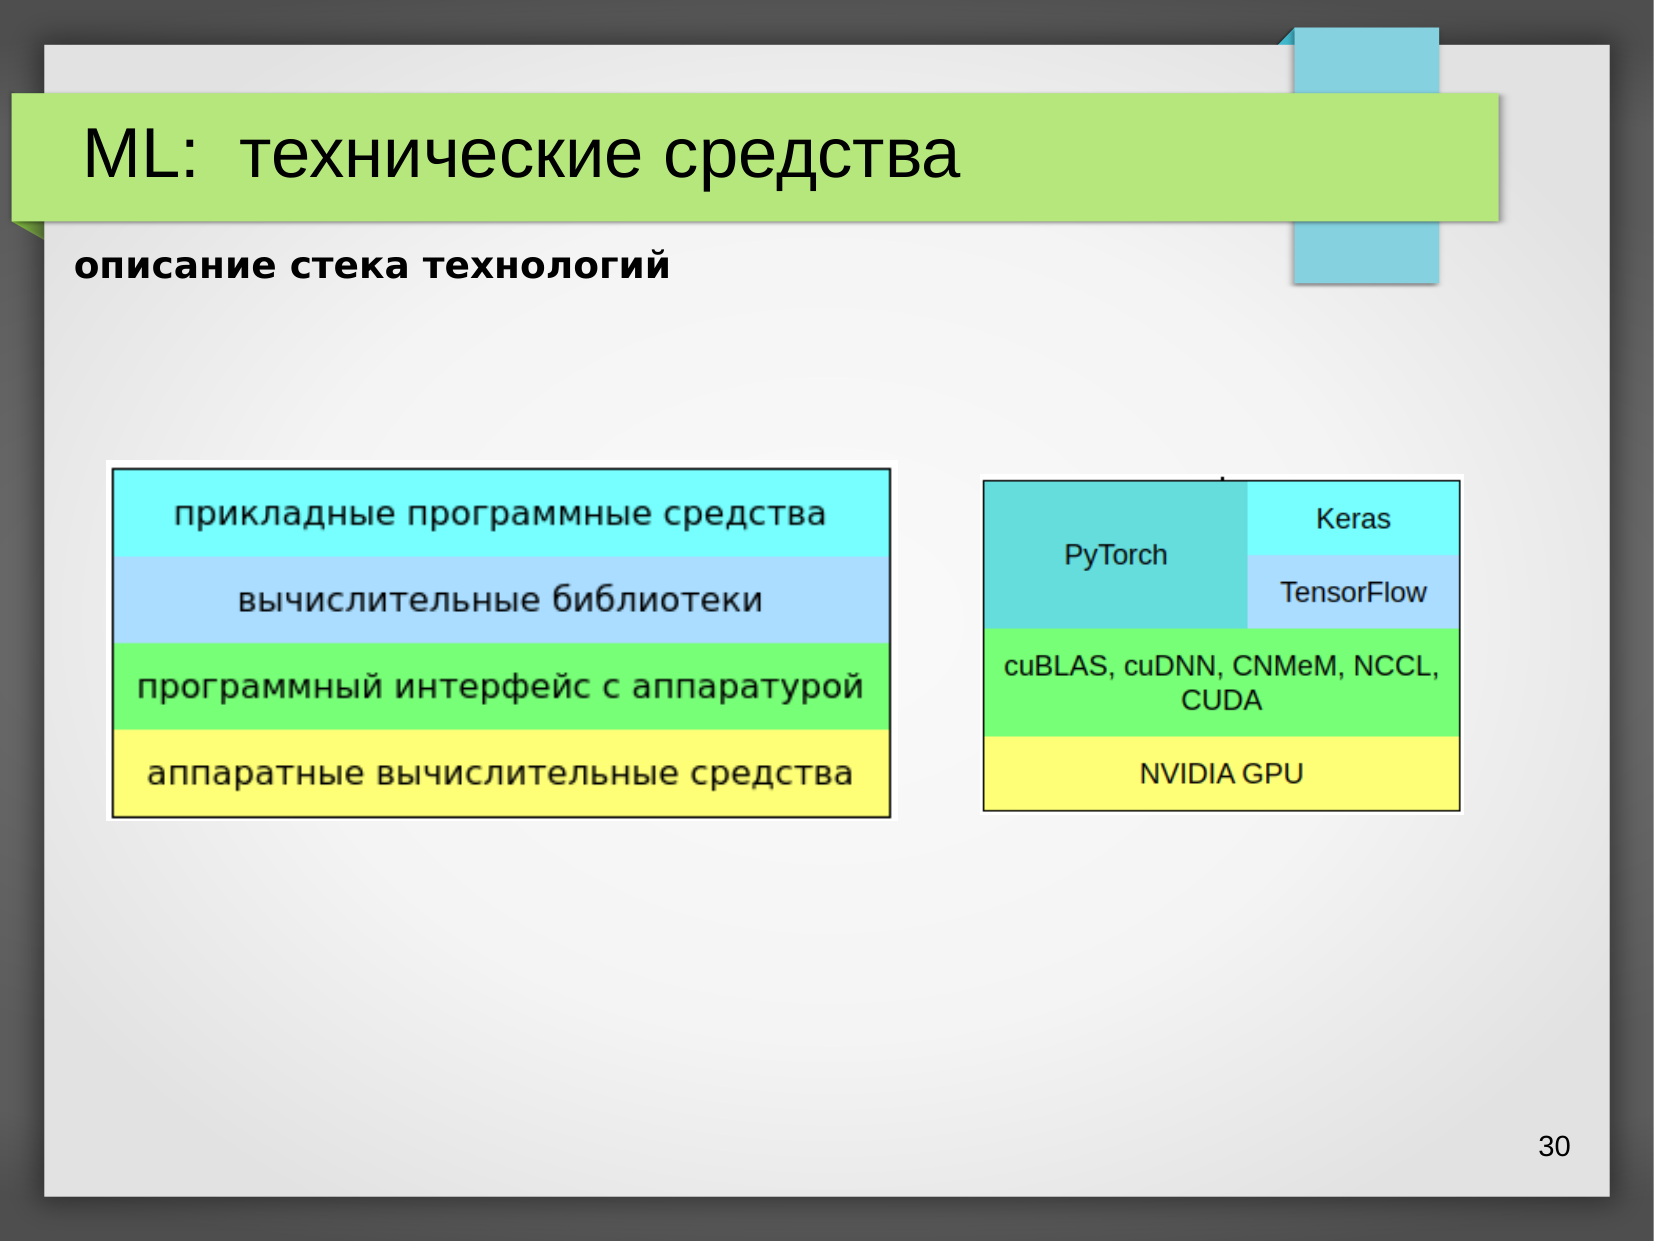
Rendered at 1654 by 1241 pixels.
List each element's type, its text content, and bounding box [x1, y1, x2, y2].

text_box описание стека технологий [59, 236, 934, 331]
picture [0, 0, 1654, 1241]
title ML: технические средства [82, 49, 1571, 257]
